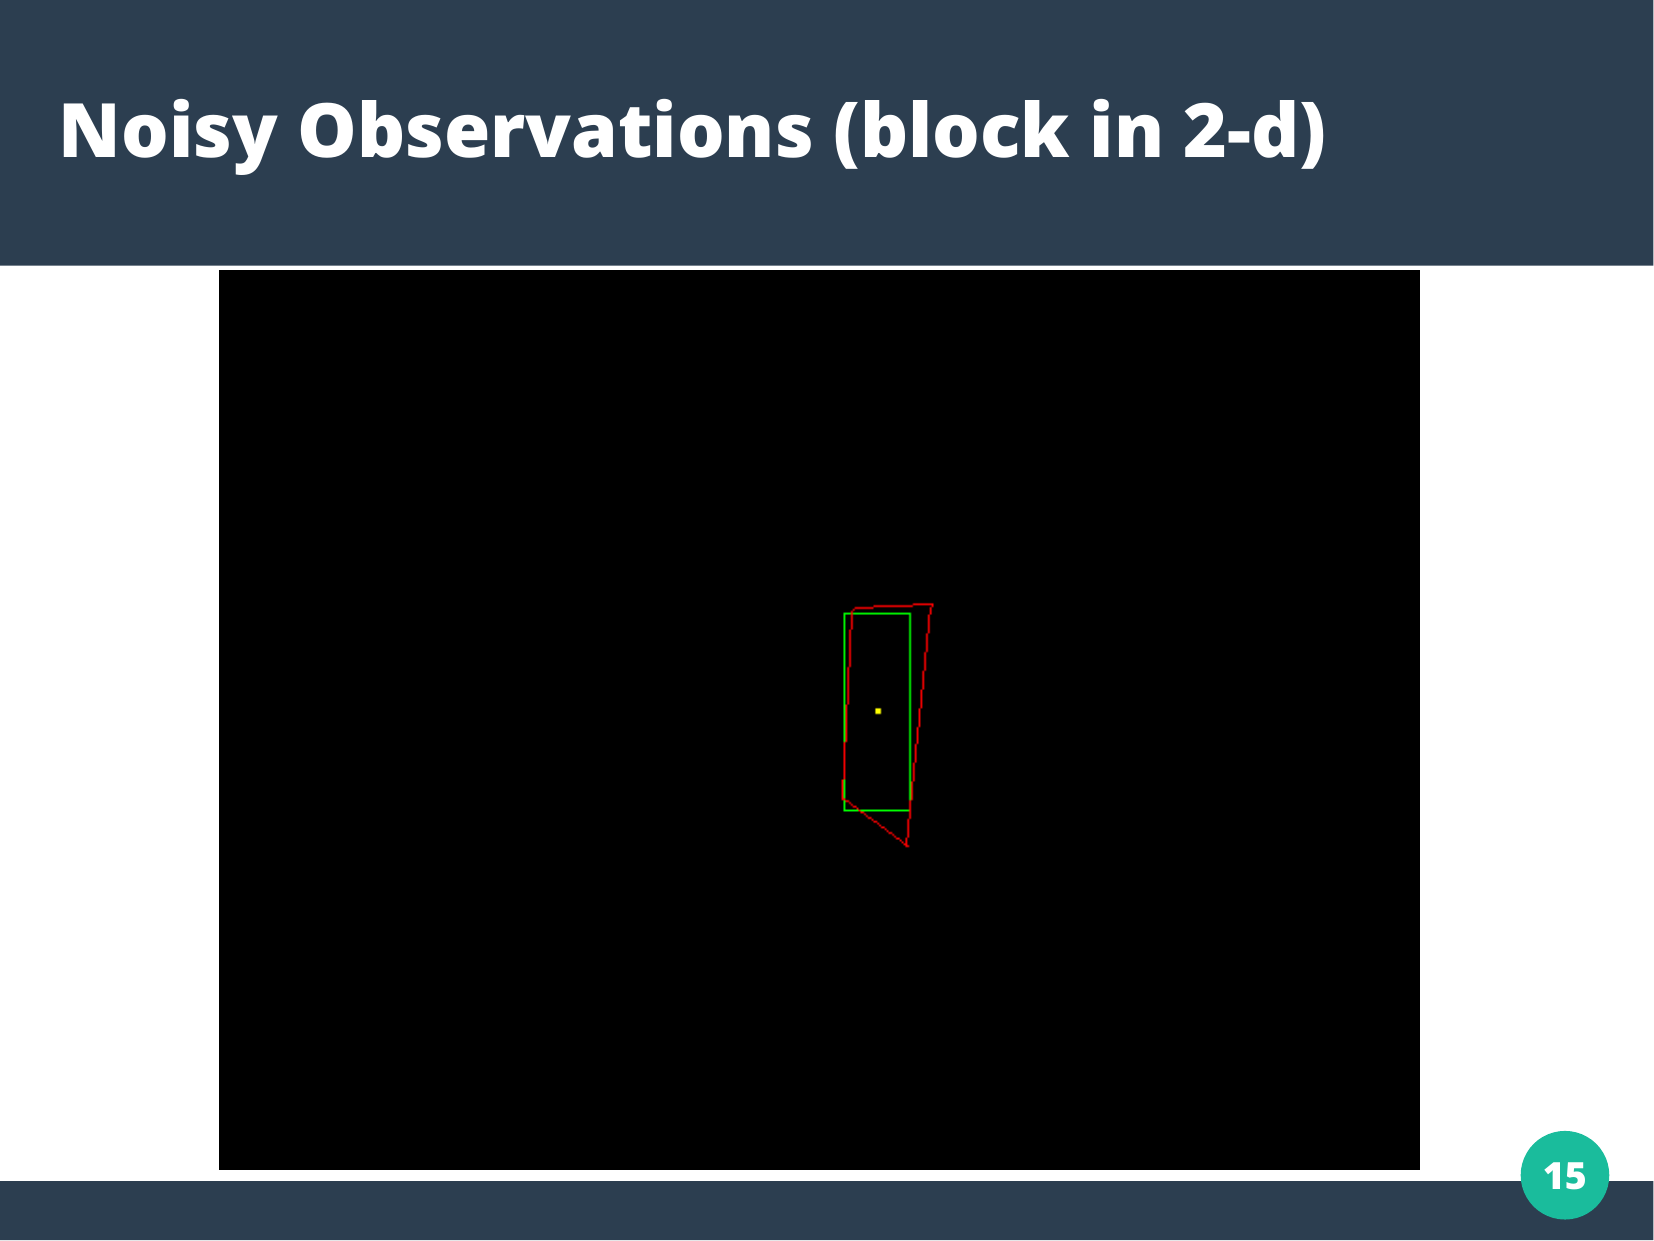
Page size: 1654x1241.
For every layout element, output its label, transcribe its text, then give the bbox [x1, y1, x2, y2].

picture [219, 270, 1420, 1171]
title Noisy Observations (block in 2-d) [59, 49, 1595, 207]
